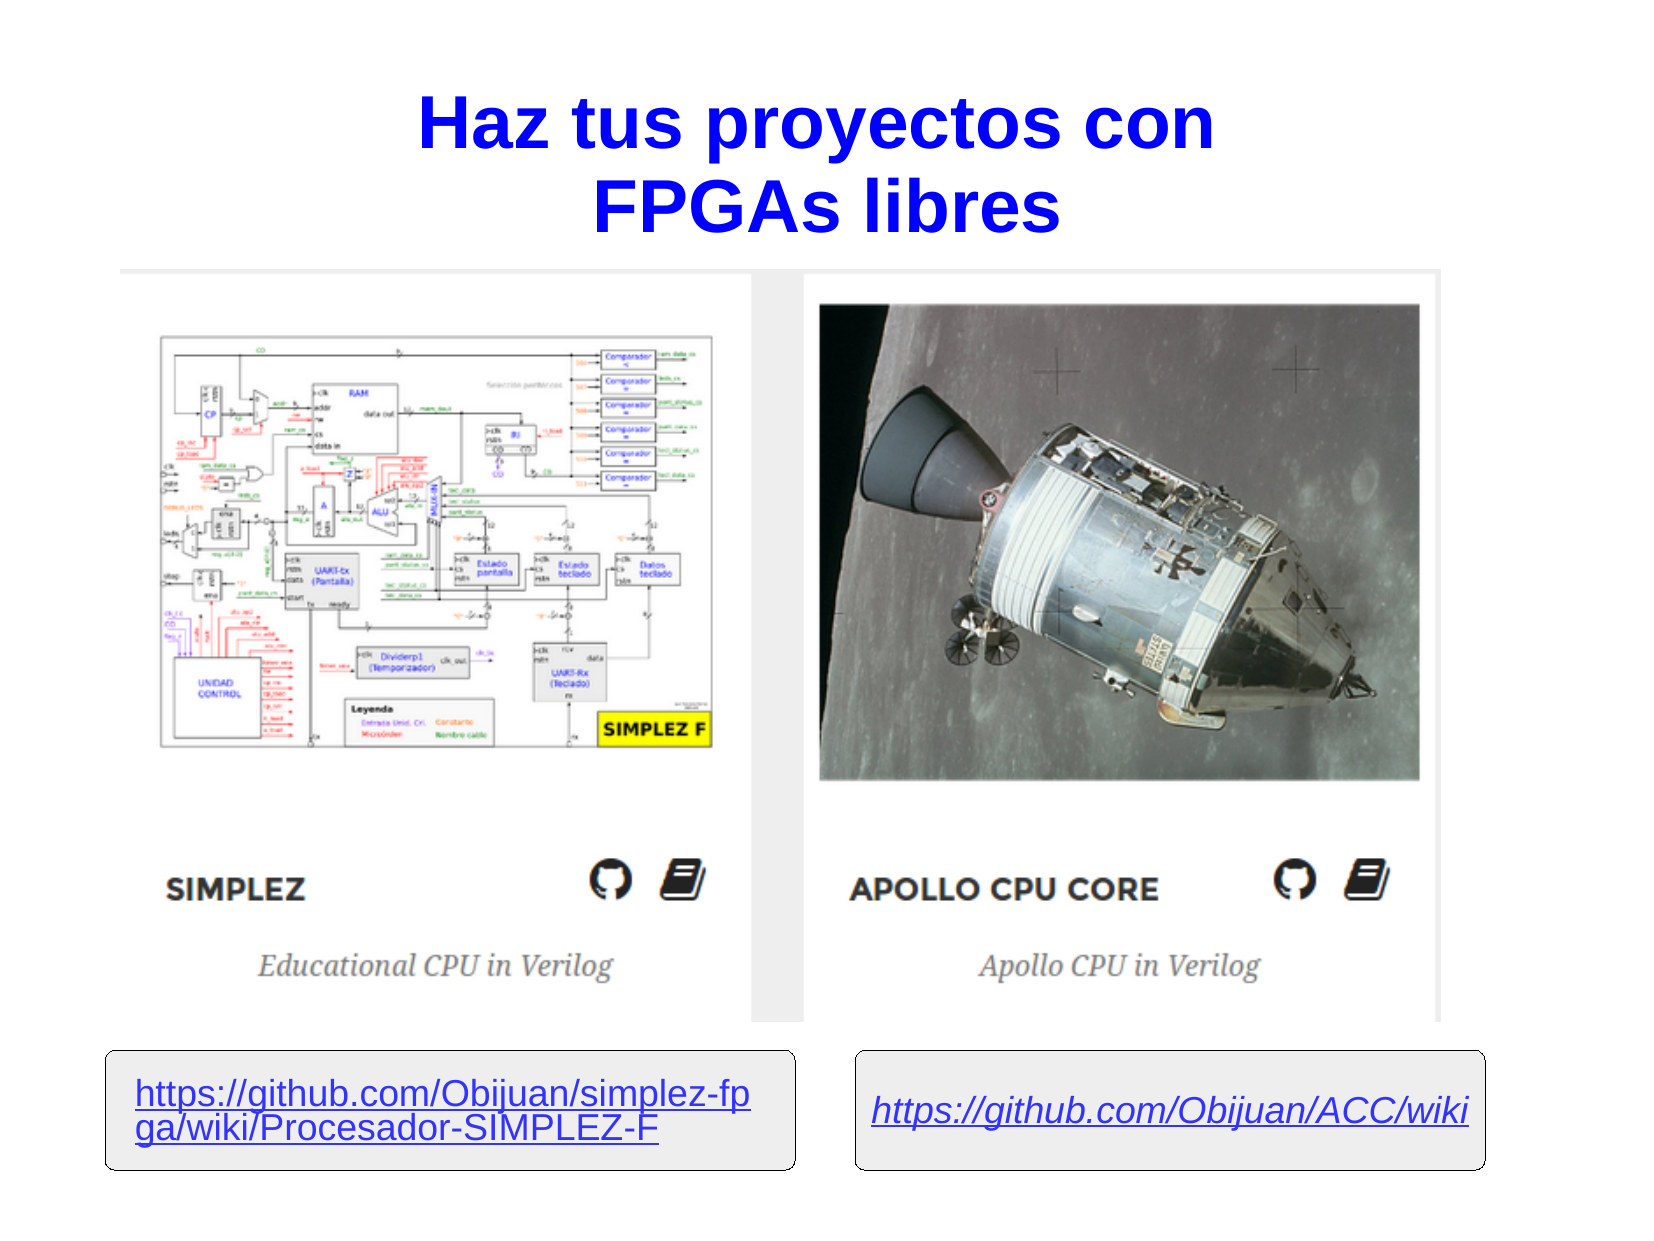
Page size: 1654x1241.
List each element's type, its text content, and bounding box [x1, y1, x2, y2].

text_box https://github.com/Obijuan/simplez-fpga/wiki/Procesador-SIMPLEZ-F [120, 1065, 781, 1122]
picture [120, 269, 1441, 1023]
text_box Haz tus proyectos con FPGAs libres [90, 73, 1546, 257]
text_box https://github.com/Obijuan/ACC/wiki [855, 1050, 1486, 1171]
text_box [105, 1050, 796, 1171]
